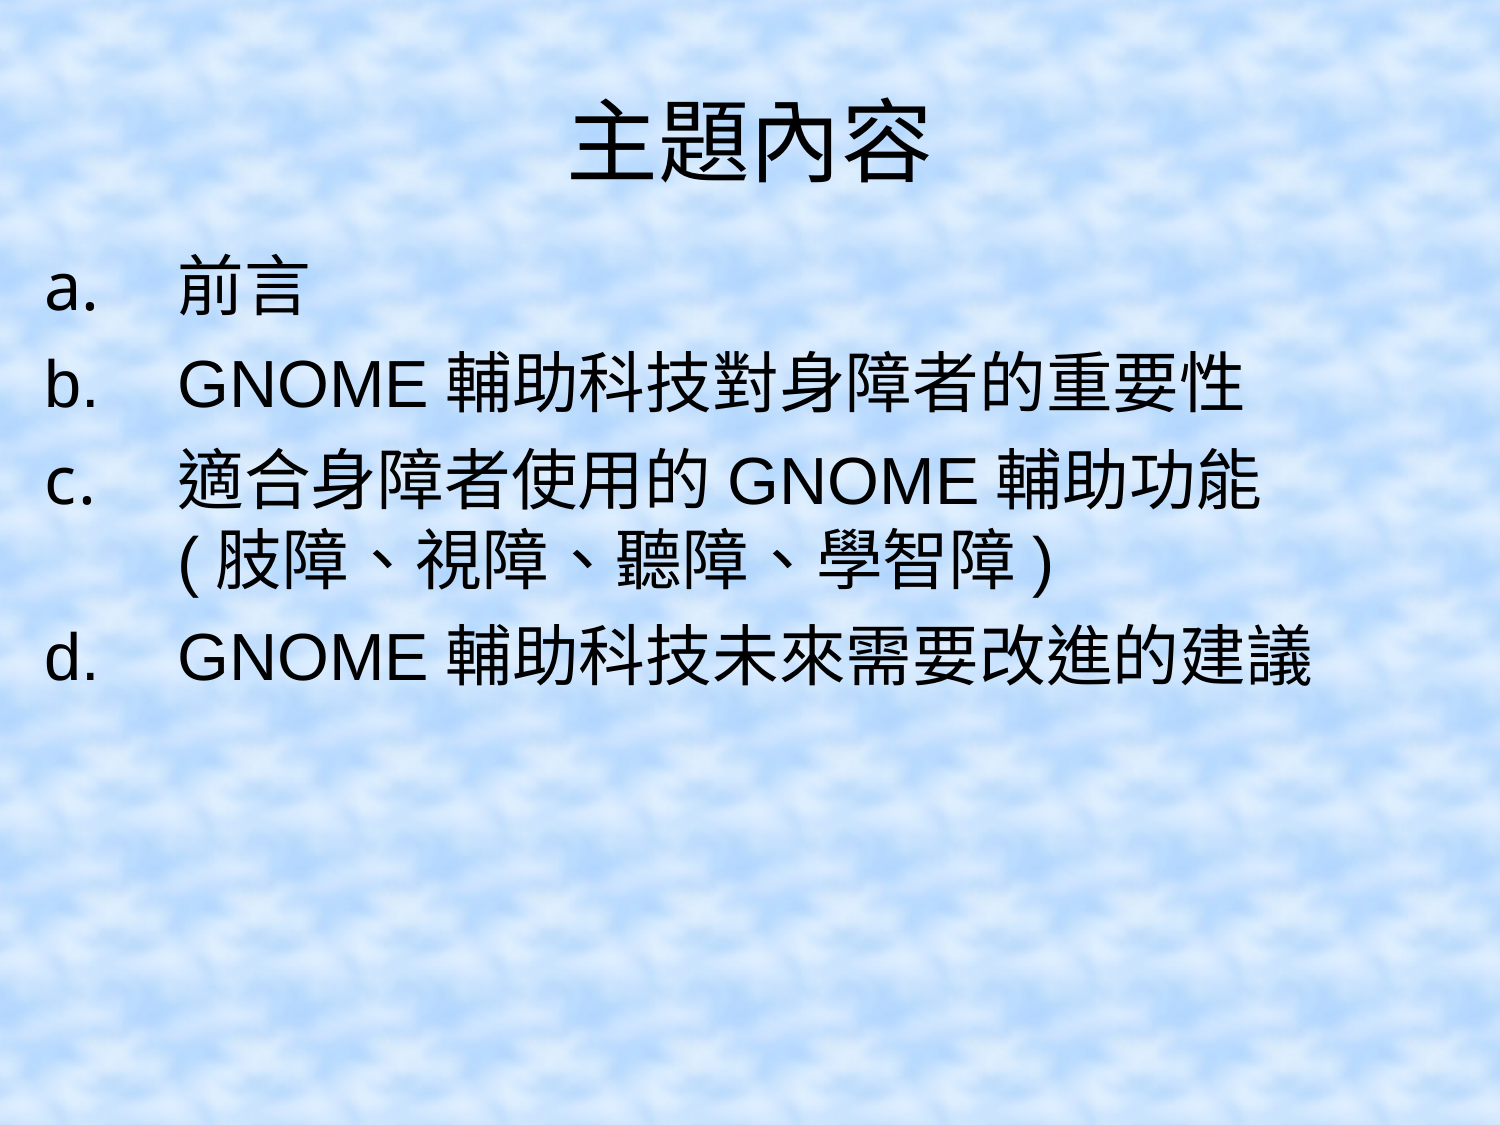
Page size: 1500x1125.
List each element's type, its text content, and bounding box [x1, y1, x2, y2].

picture [0, 0, 1500, 1125]
list 前言 GNOME輔助科技對身障者的重要性 適合身障者使用的GNOME輔助功能 (肢障、視障、聽障、學智障) GNOME輔助科技未來需要改進的建議 [29, 236, 1447, 1034]
title 主題內容 [75, 13, 1426, 236]
